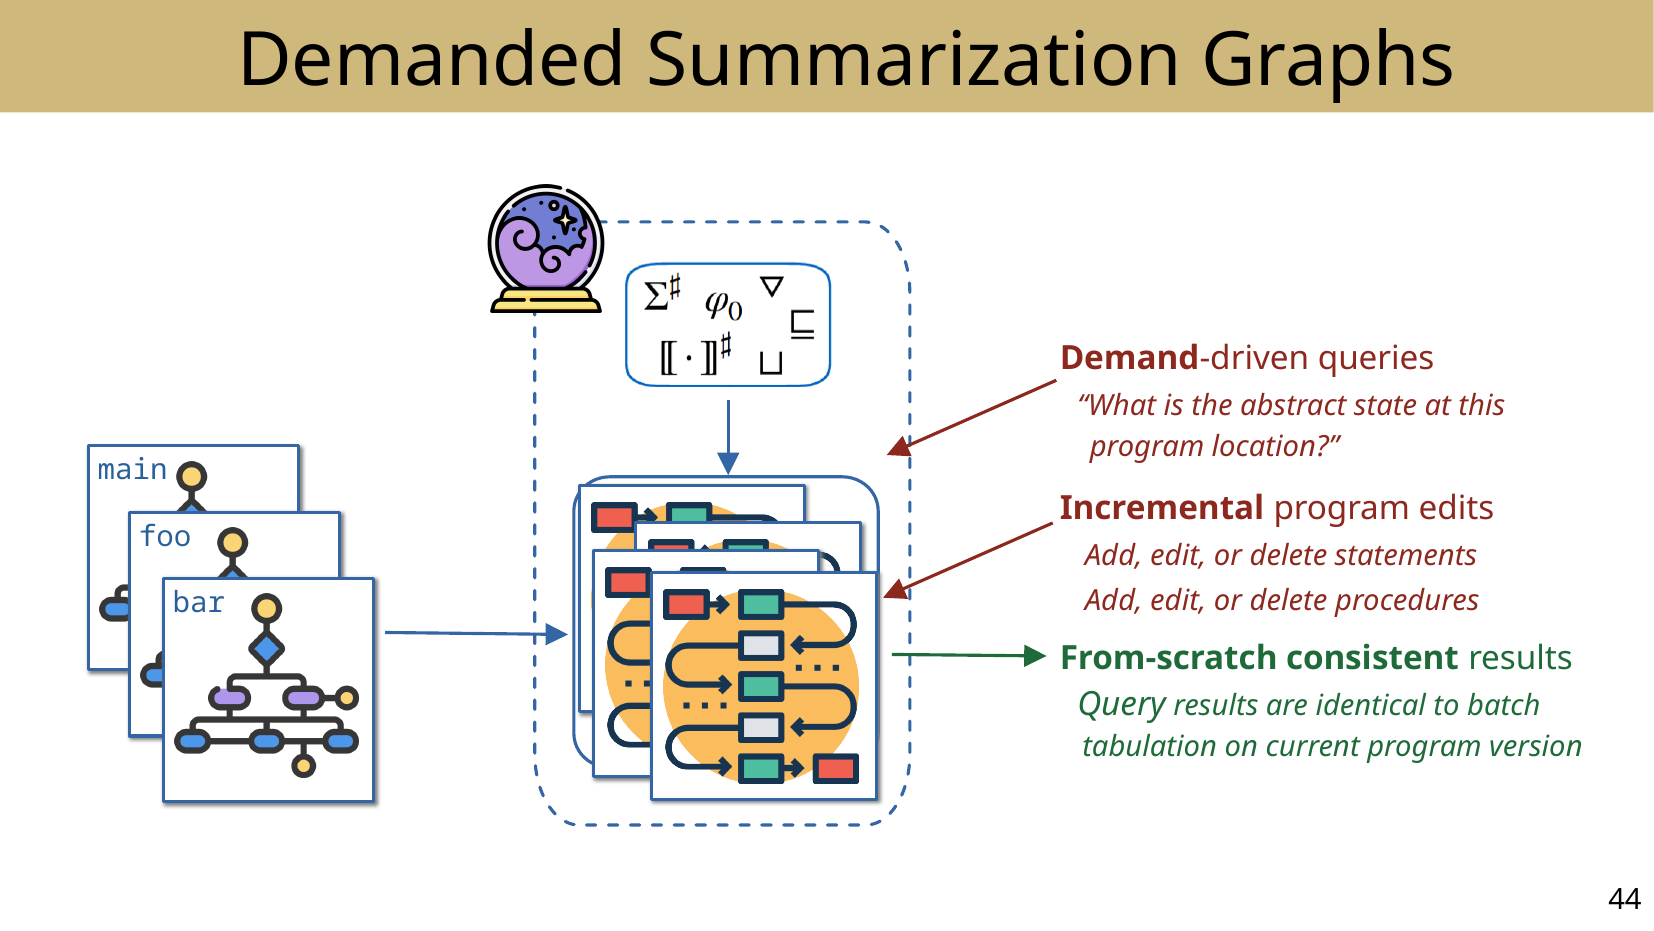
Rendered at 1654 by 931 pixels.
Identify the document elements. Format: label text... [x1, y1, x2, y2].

picture [621, 259, 835, 387]
picture [174, 593, 359, 778]
text_box bar [172, 580, 226, 620]
picture [663, 589, 859, 785]
text_box foo [138, 514, 192, 604]
picture [192, 527, 325, 578]
picture [605, 567, 801, 762]
text_box ??? [573, 493, 593, 764]
text_box main [97, 448, 179, 487]
picture [591, 502, 787, 697]
picture [99, 461, 284, 646]
text_box Incremental program edits Add, edit, or delete statements Add, edit, or delete procedures [1059, 484, 1548, 634]
title Demanded Summarization Graphs [0, 0, 1654, 153]
picture [140, 604, 163, 712]
text_box [88, 445, 374, 802]
text_box From-scratch consistent results Query results are identical to batch tabulation on current program version [1059, 634, 1596, 800]
text_box Demand-driven queries “What is the abstract state at this program location?” [1059, 334, 1548, 484]
text_box ??? [586, 476, 879, 743]
picture [648, 539, 843, 572]
picture [482, 184, 610, 313]
text_box [579, 485, 877, 800]
